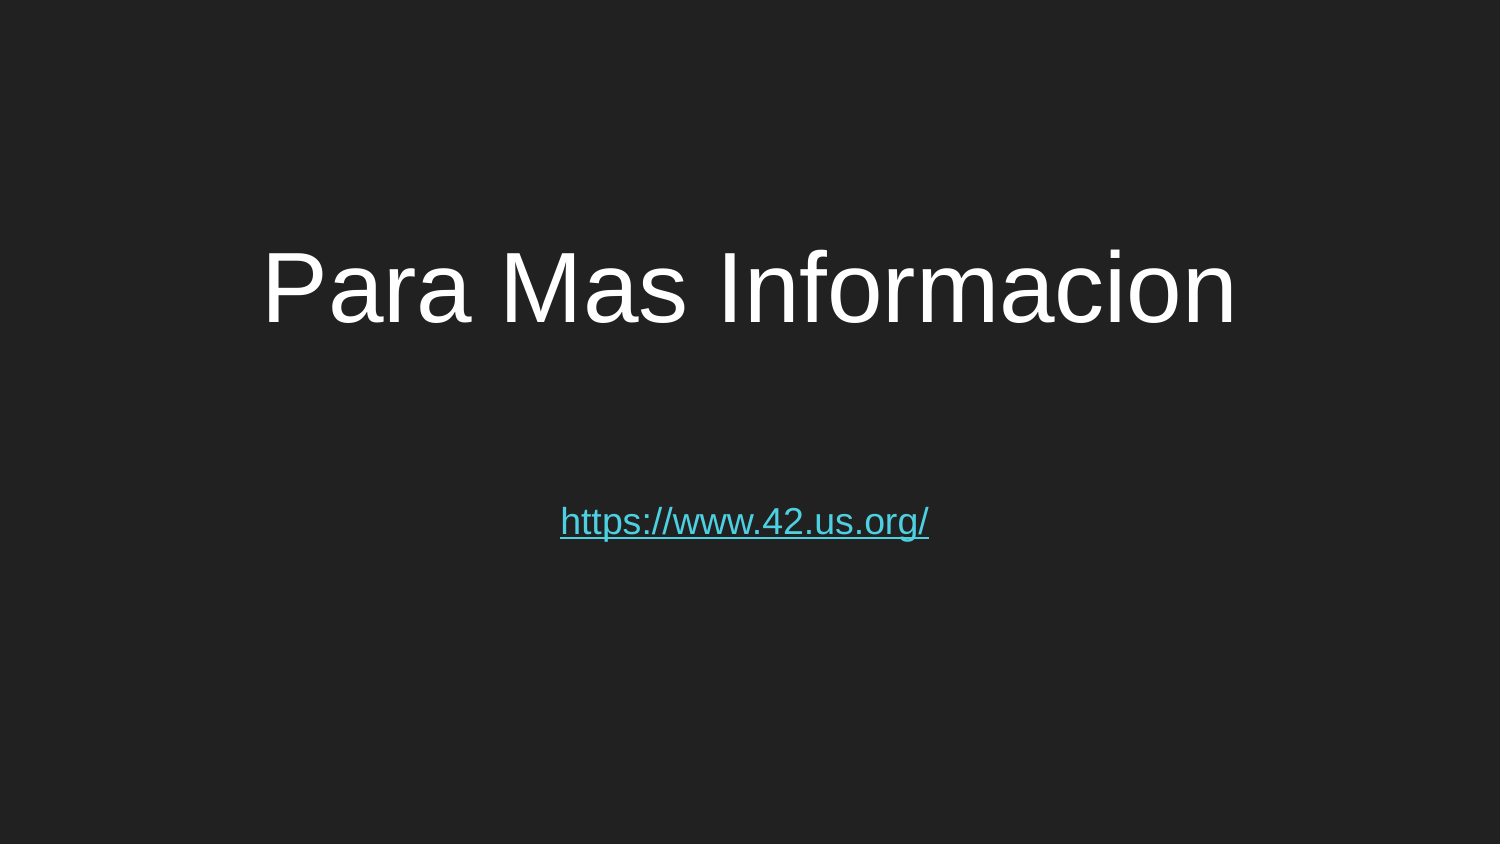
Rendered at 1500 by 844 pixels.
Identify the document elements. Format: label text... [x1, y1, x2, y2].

list https://www.42.us.org/ [51, 421, 1449, 612]
title Para Mas Informacion [51, 72, 1449, 421]
